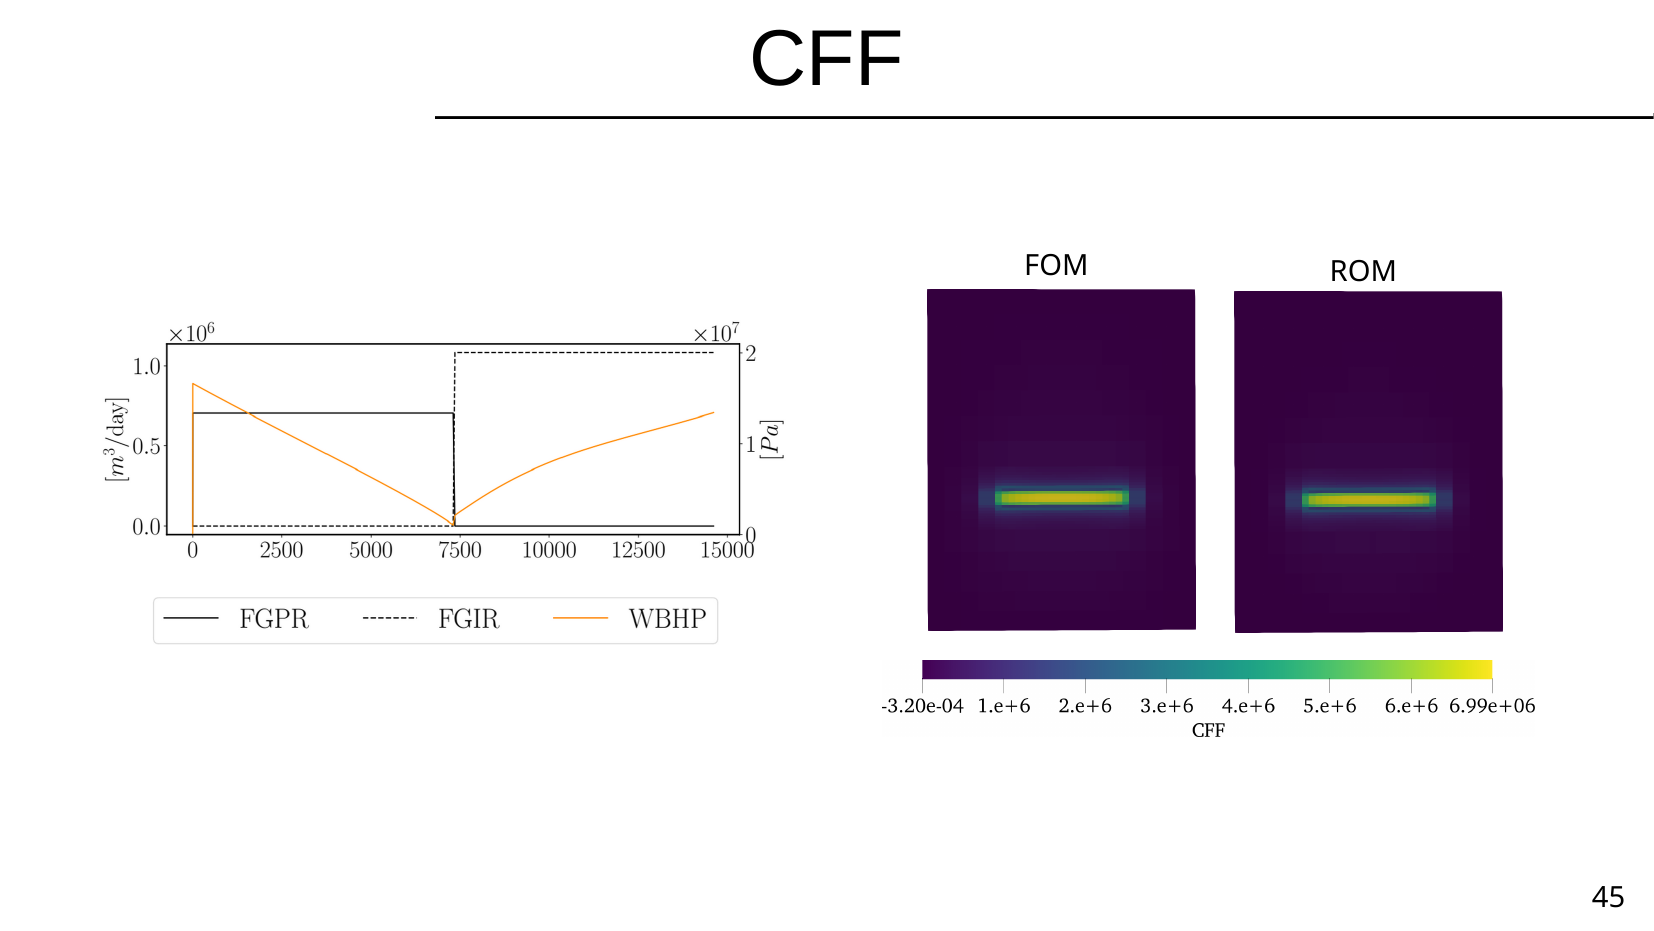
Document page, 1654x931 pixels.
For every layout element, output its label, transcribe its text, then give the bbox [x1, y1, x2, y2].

picture [152, 596, 719, 645]
picture [882, 660, 1535, 737]
text_box ROM [1314, 242, 1474, 296]
picture [927, 289, 1196, 631]
text_box FOM [1009, 236, 1113, 290]
picture [91, 312, 796, 574]
picture [1234, 291, 1503, 633]
title CFF [0, 0, 1654, 117]
